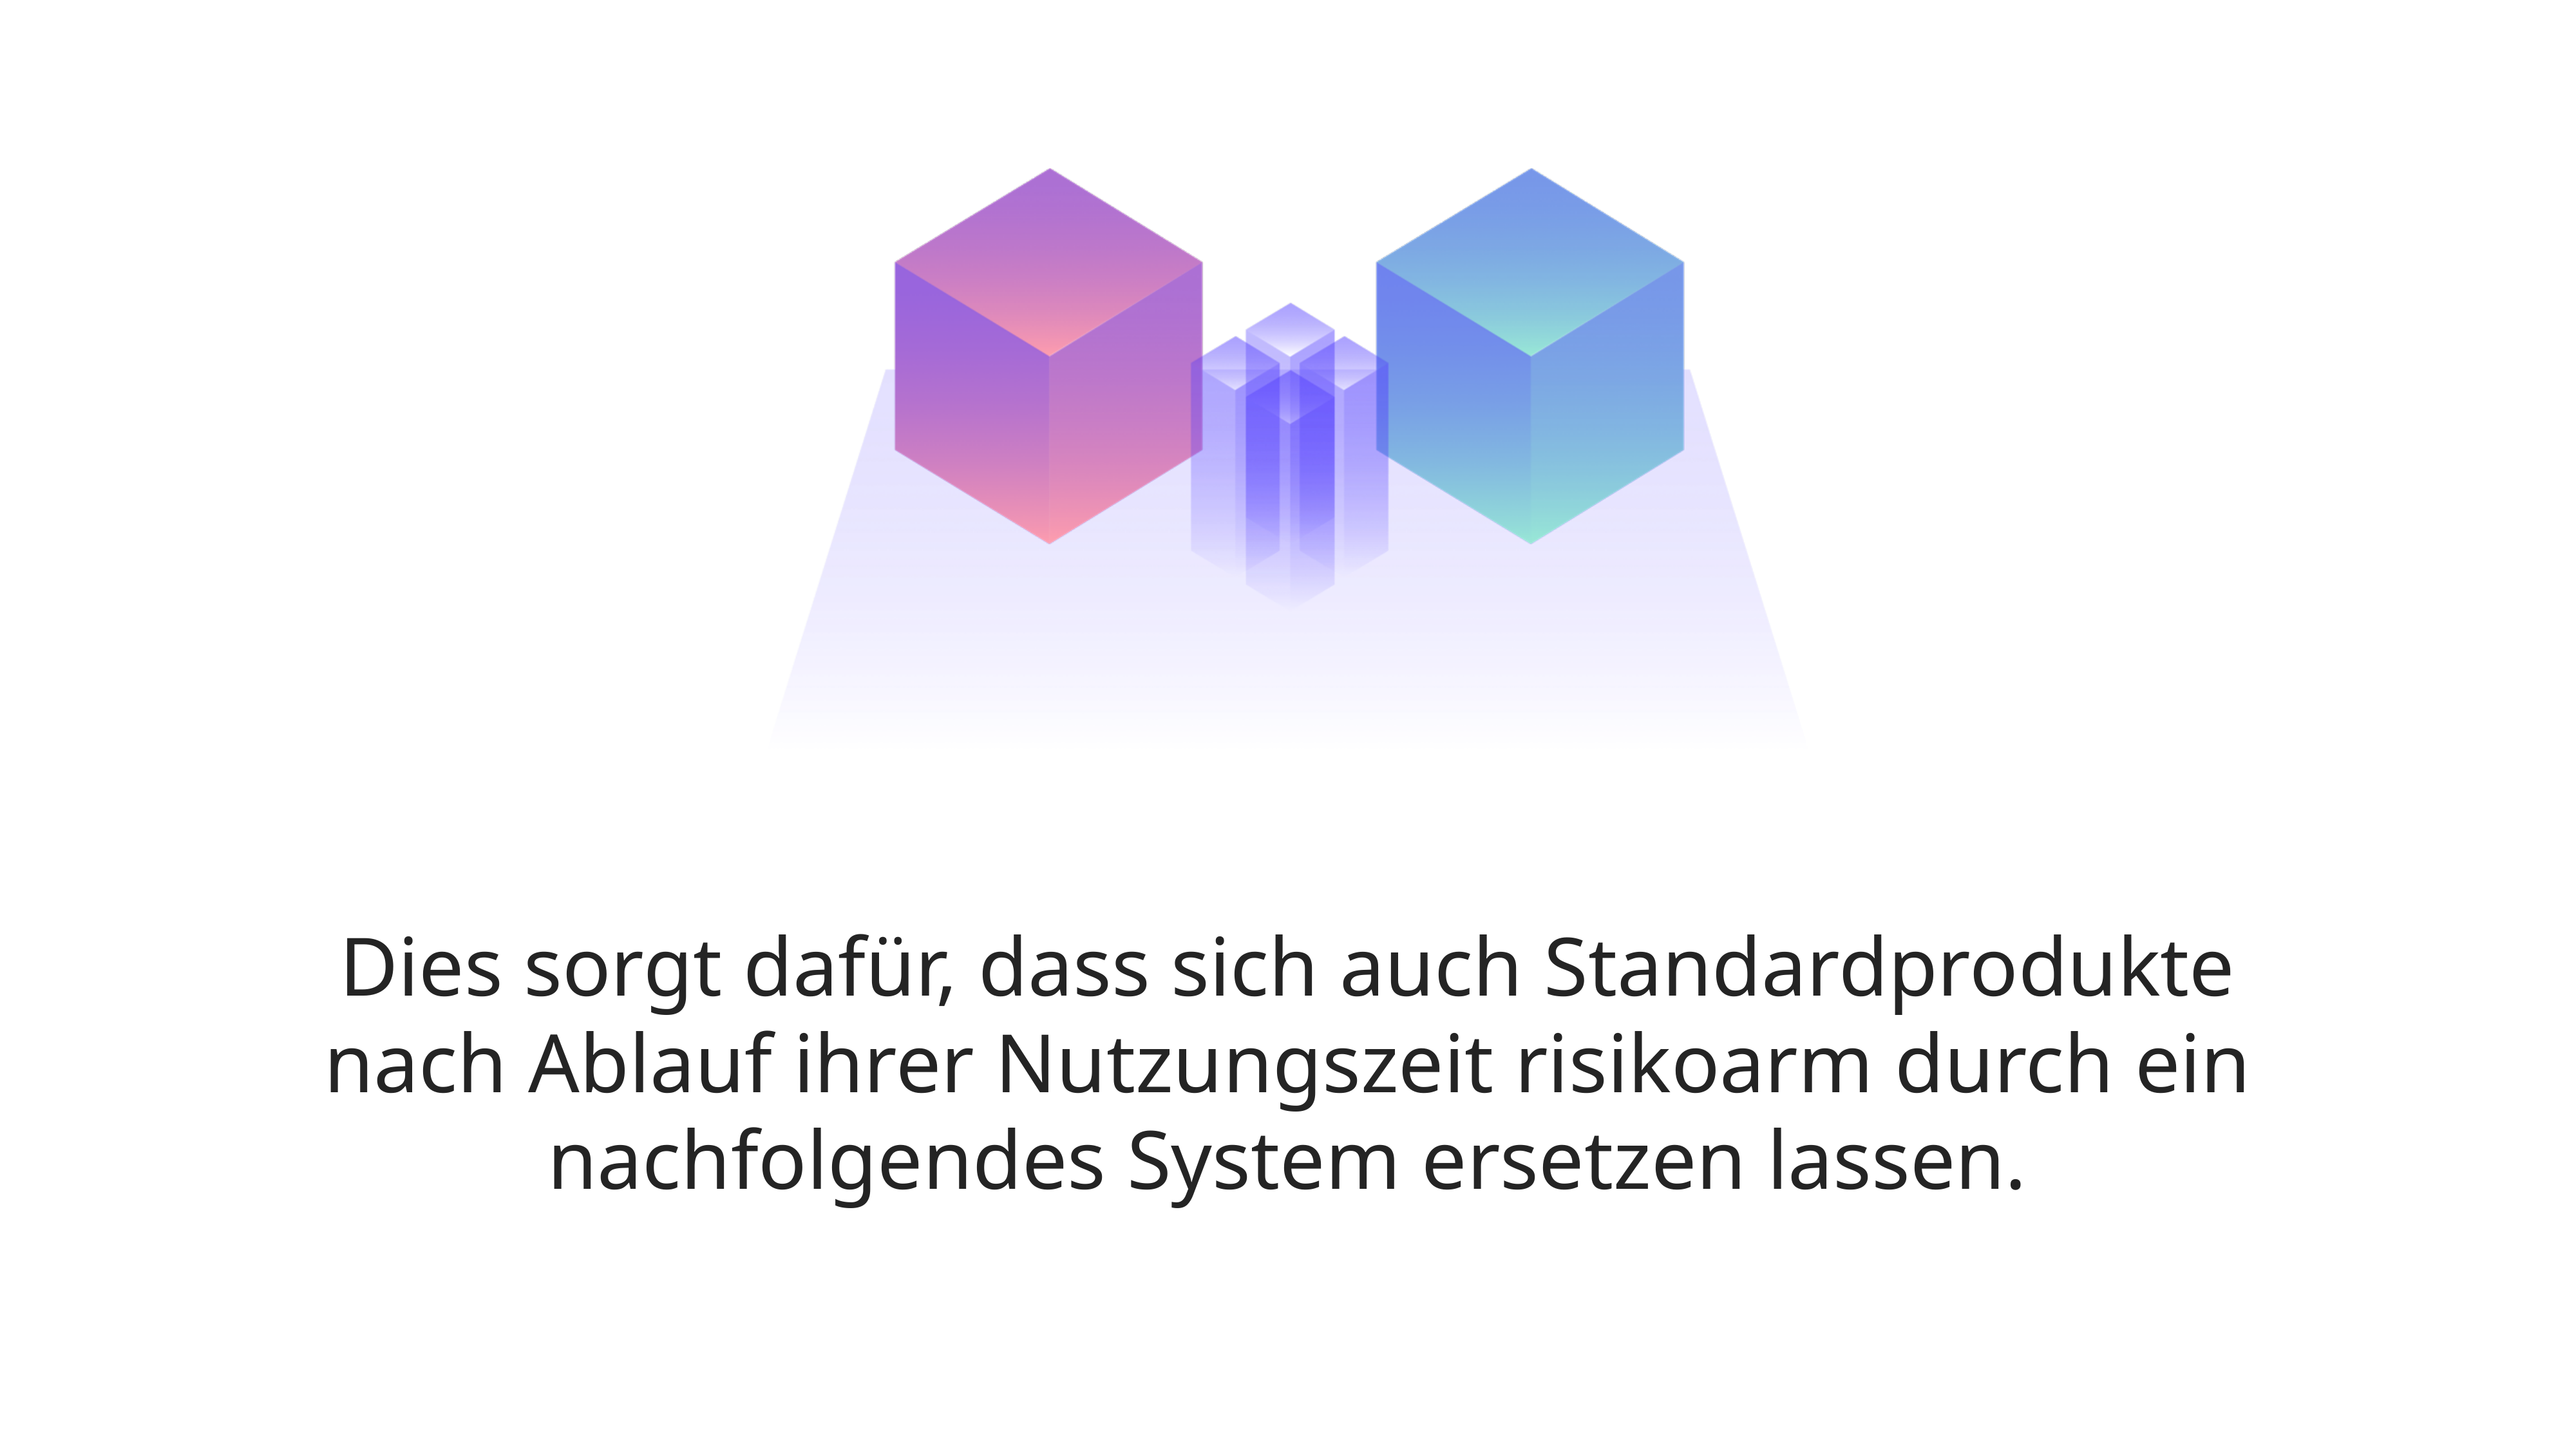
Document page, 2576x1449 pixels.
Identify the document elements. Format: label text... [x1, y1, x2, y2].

text_box Dies sorgt dafür, dass sich auch Standardprodukte nach Ablauf ihrer Nutzungszeit risikoarm durch ein nachfolgendes System ersetzen lassen. [301, 775, 2275, 1345]
picture [766, 168, 1810, 753]
